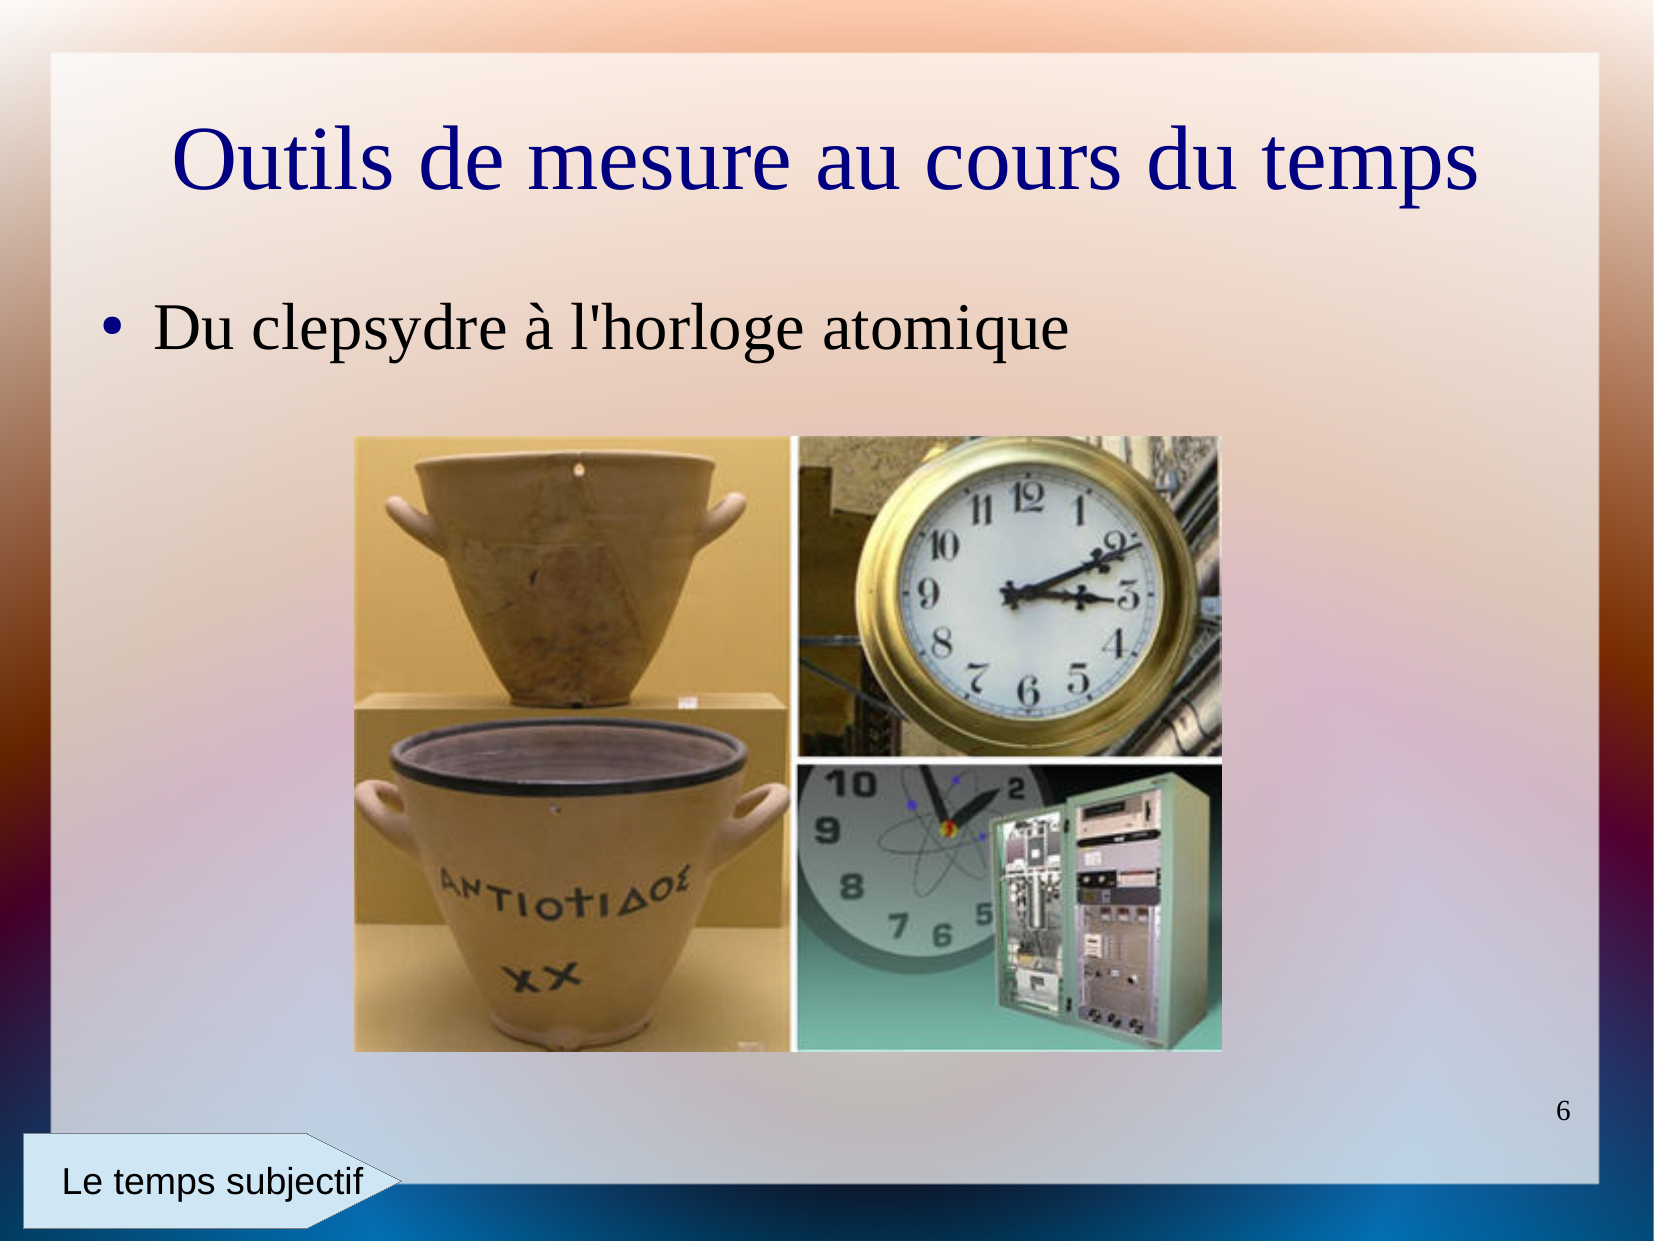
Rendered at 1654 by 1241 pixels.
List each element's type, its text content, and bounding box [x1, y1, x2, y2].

list Du clepsydre à l'horloge atomique [82, 290, 1571, 1010]
text_box Le temps subjectif [23, 1133, 402, 1229]
title Outils de mesure au cours du temps [82, 55, 1571, 263]
picture [0, 0, 1654, 1241]
